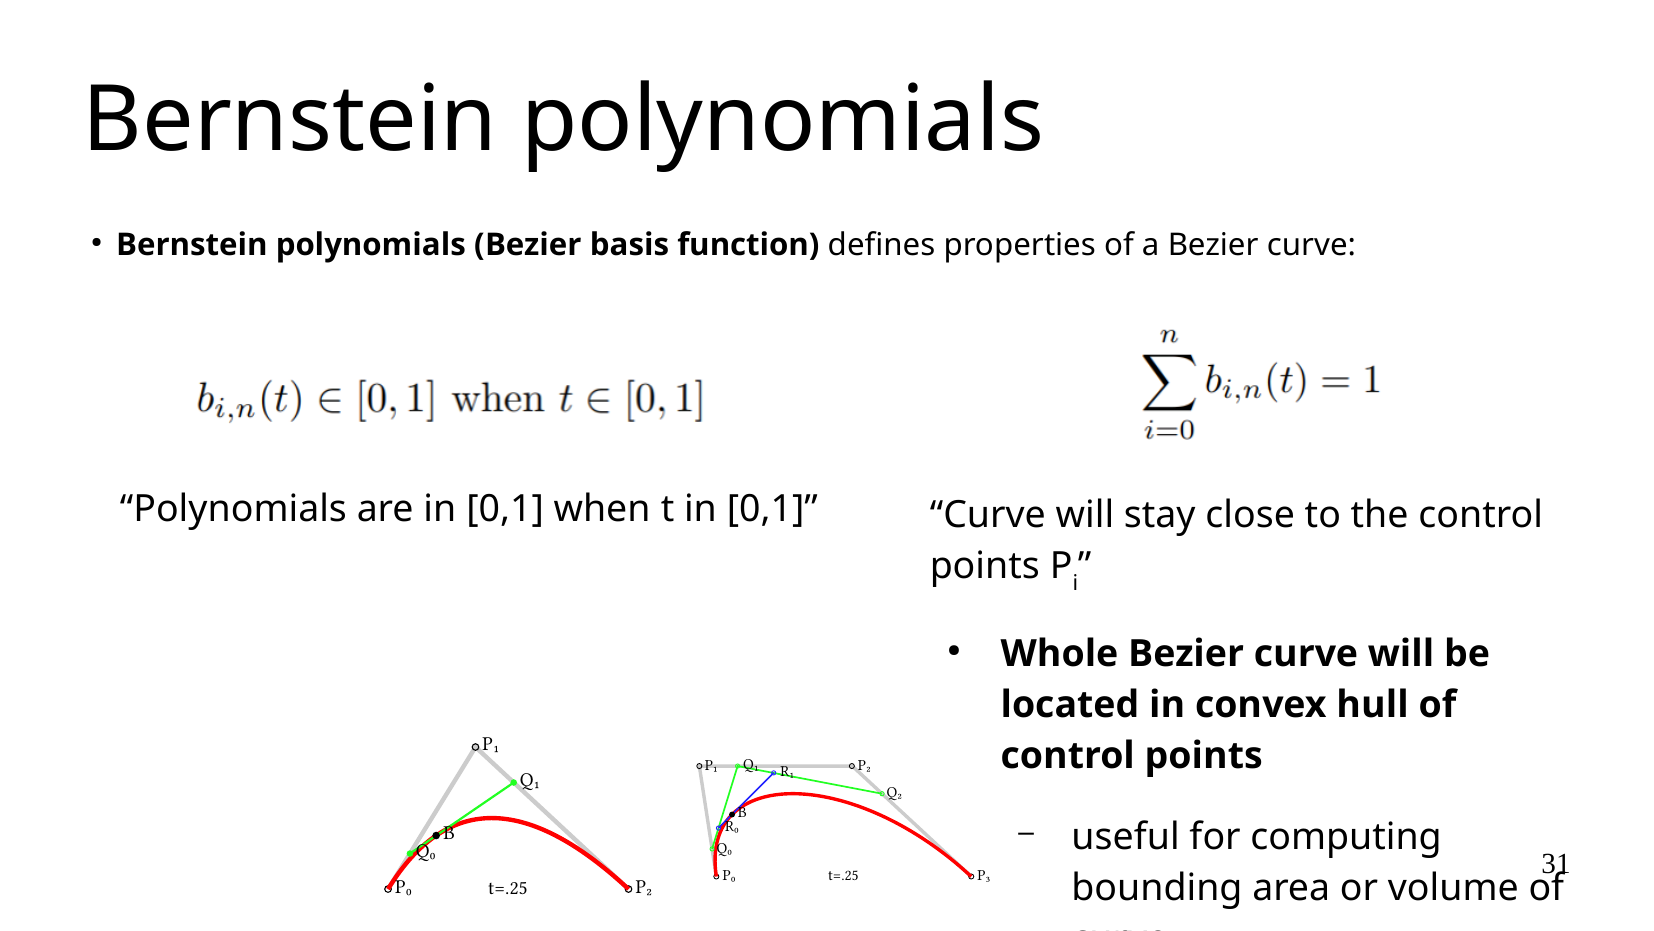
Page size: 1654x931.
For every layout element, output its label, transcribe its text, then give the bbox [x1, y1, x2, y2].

picture [180, 352, 721, 436]
picture [1122, 314, 1396, 451]
list Bernstein polynomials (Bezier basis function) defines properties of a Bezier curve: [82, 221, 1441, 300]
text_box “Polynomials are in [0,1] when t in [0,1]” [105, 473, 886, 541]
title Bernstein polynomials [82, 37, 1571, 193]
picture [310, 735, 997, 901]
text_box “Curve will stay close to the control points Pi” Whole Bezier curve will be located in convex hull of control points useful for computing bounding area or volume of curve. [915, 480, 1606, 798]
